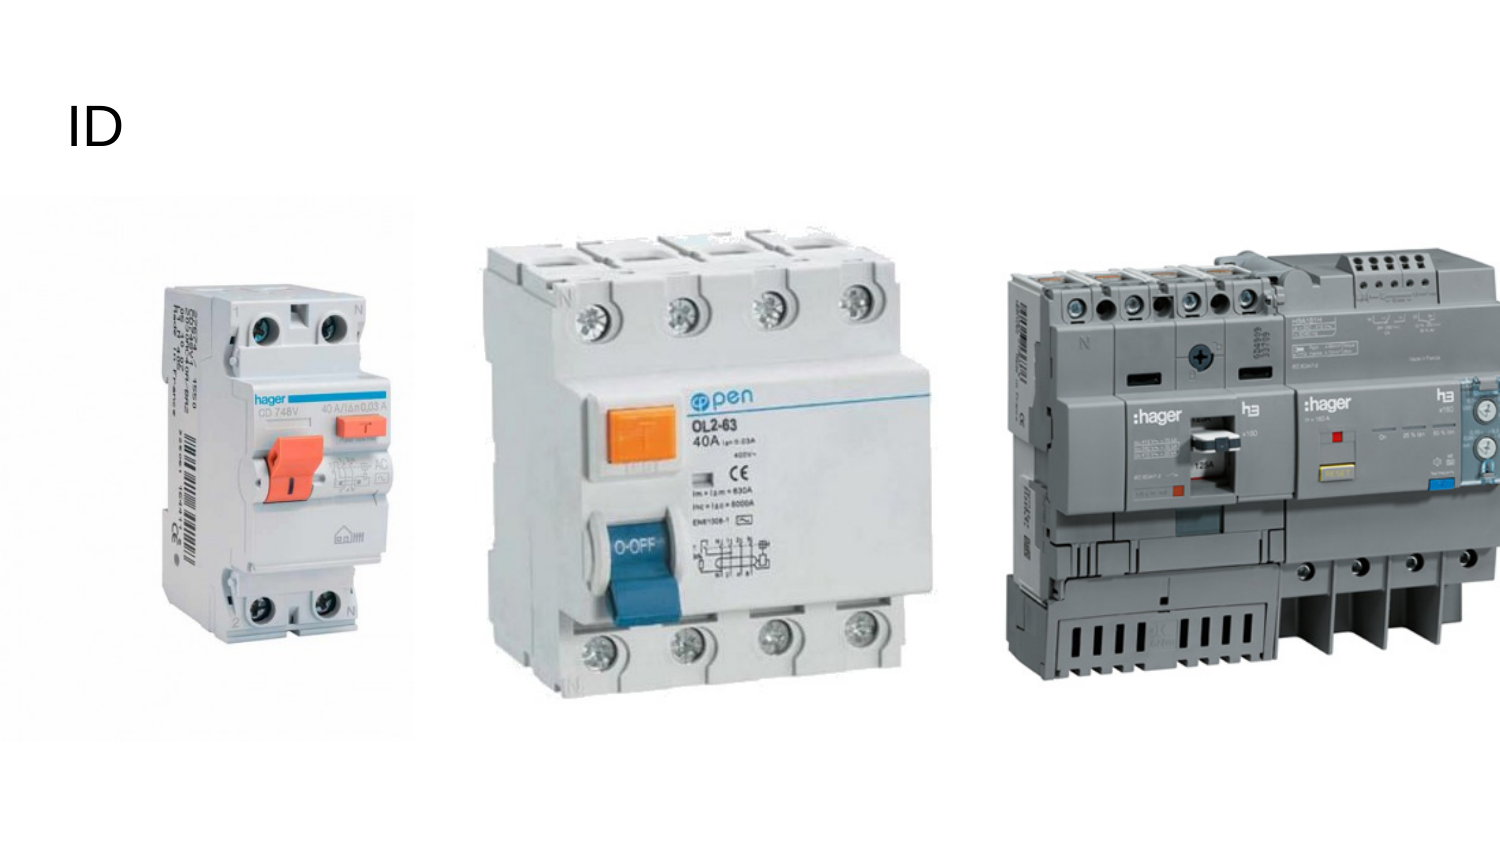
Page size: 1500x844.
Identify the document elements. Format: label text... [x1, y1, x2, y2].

picture [0, 181, 1500, 757]
title ID [51, 72, 1449, 167]
